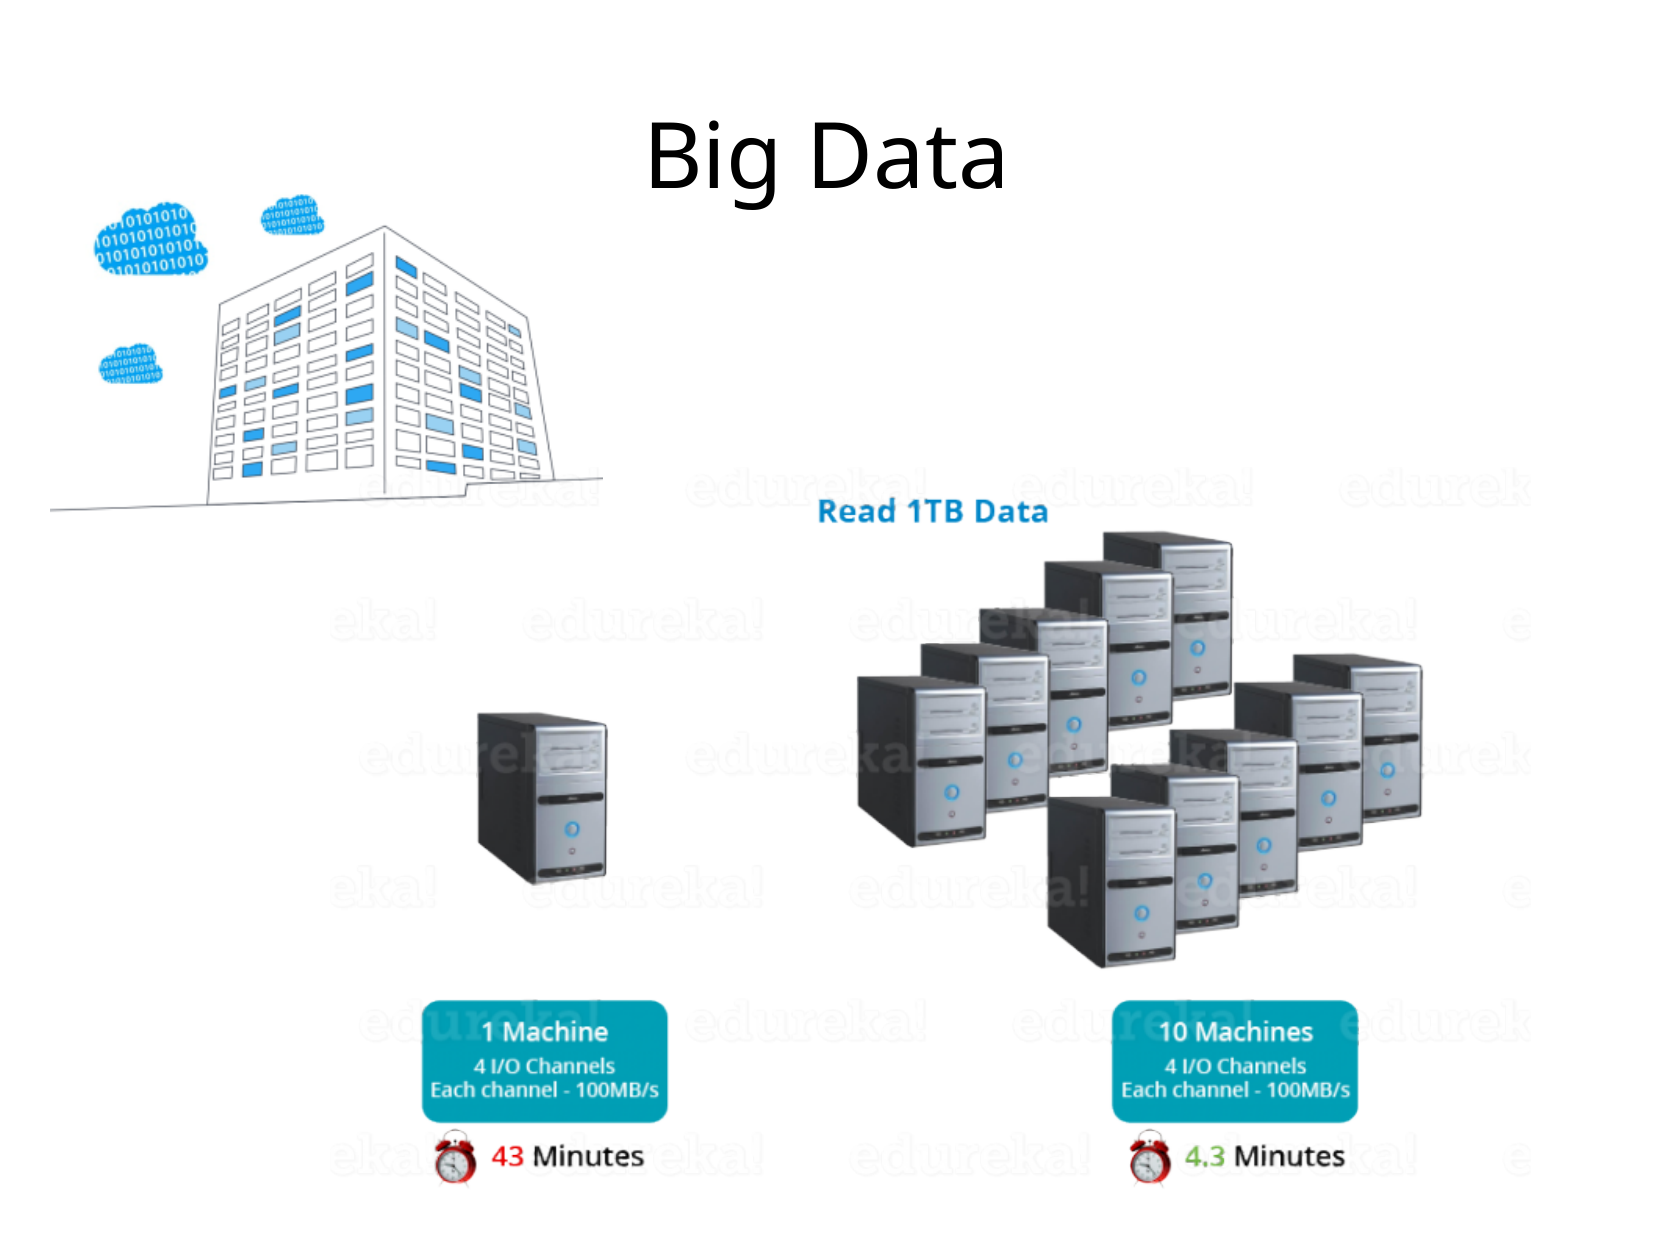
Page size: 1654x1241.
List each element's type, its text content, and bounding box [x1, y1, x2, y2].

picture [50, 165, 1531, 1205]
title Big Data [82, 49, 1571, 257]
